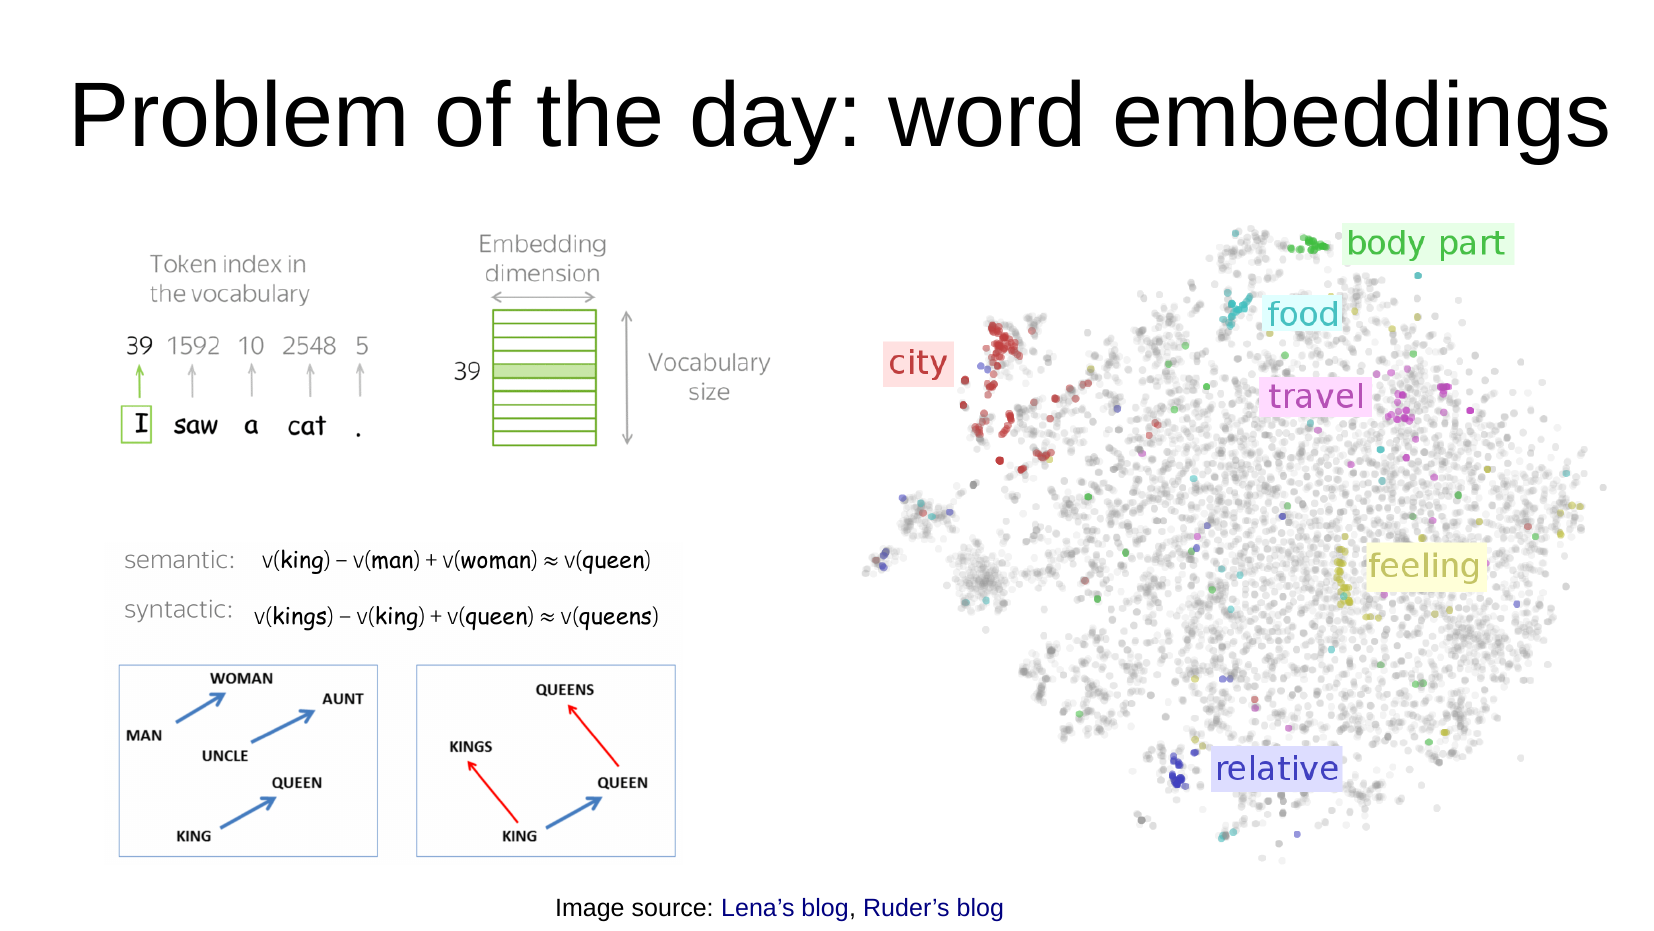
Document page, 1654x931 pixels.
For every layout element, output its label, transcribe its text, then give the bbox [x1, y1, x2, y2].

title Problem of the day: word embeddings [64, 12, 1618, 218]
picture [808, 192, 1629, 865]
picture [104, 542, 683, 865]
picture [112, 223, 779, 463]
text_box Image source: Lena’s blog, Ruder’s blog [256, 886, 1303, 931]
